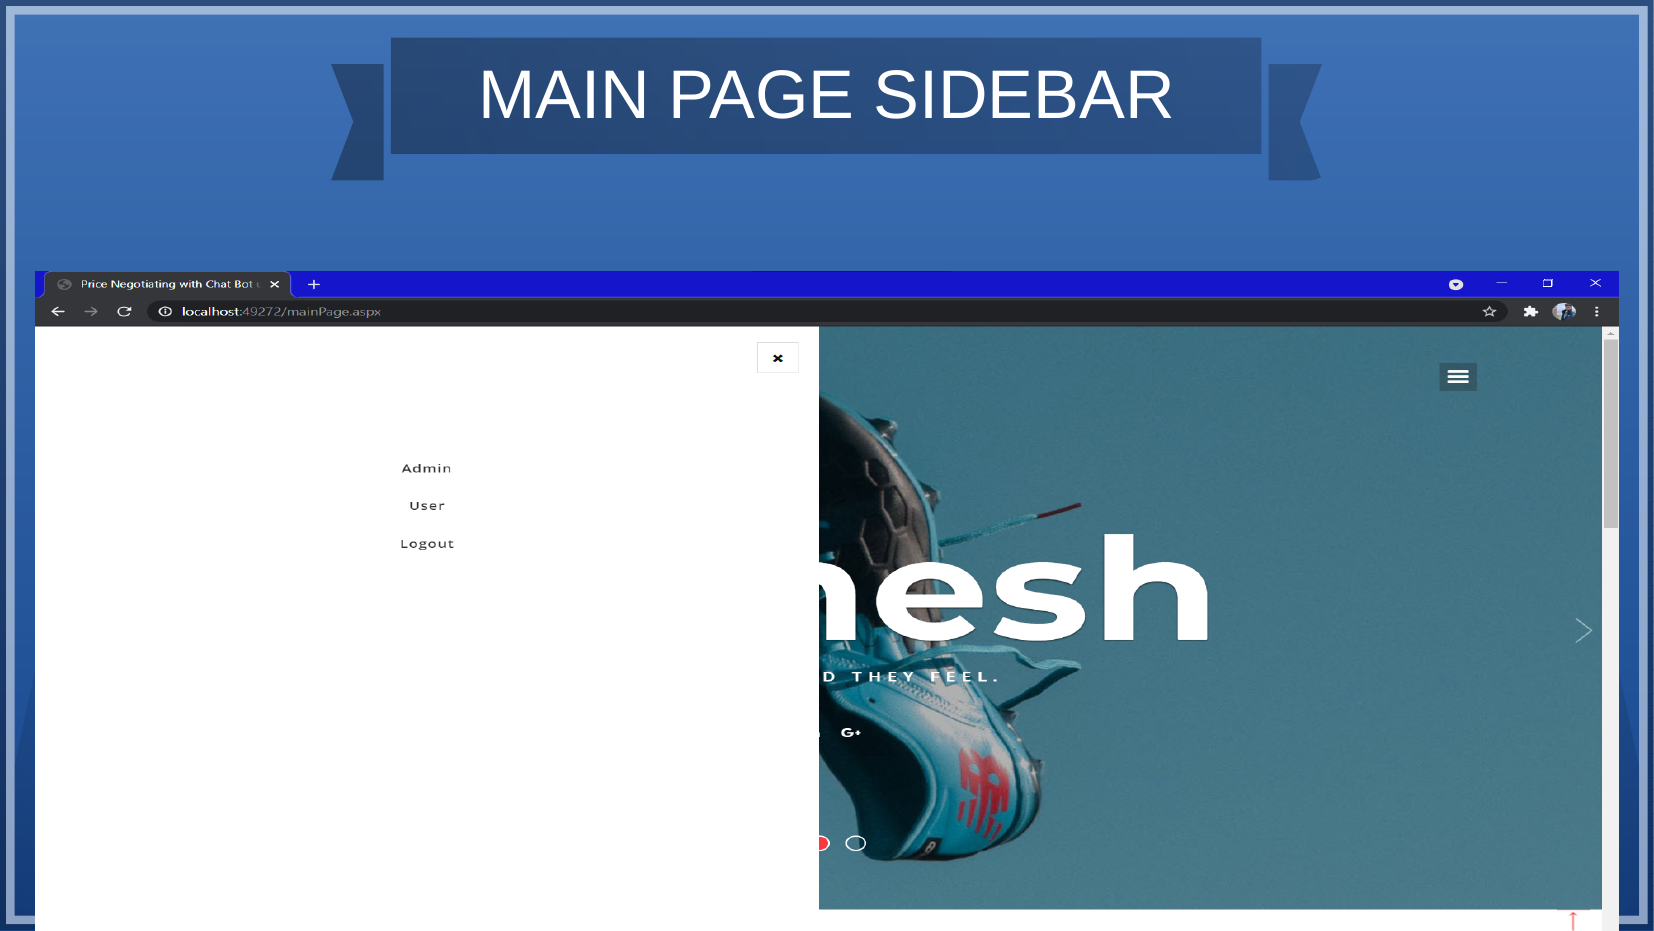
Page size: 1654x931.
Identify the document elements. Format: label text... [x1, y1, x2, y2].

title MAIN PAGE SIDEBAR [389, 35, 1264, 154]
picture [35, 271, 1619, 931]
